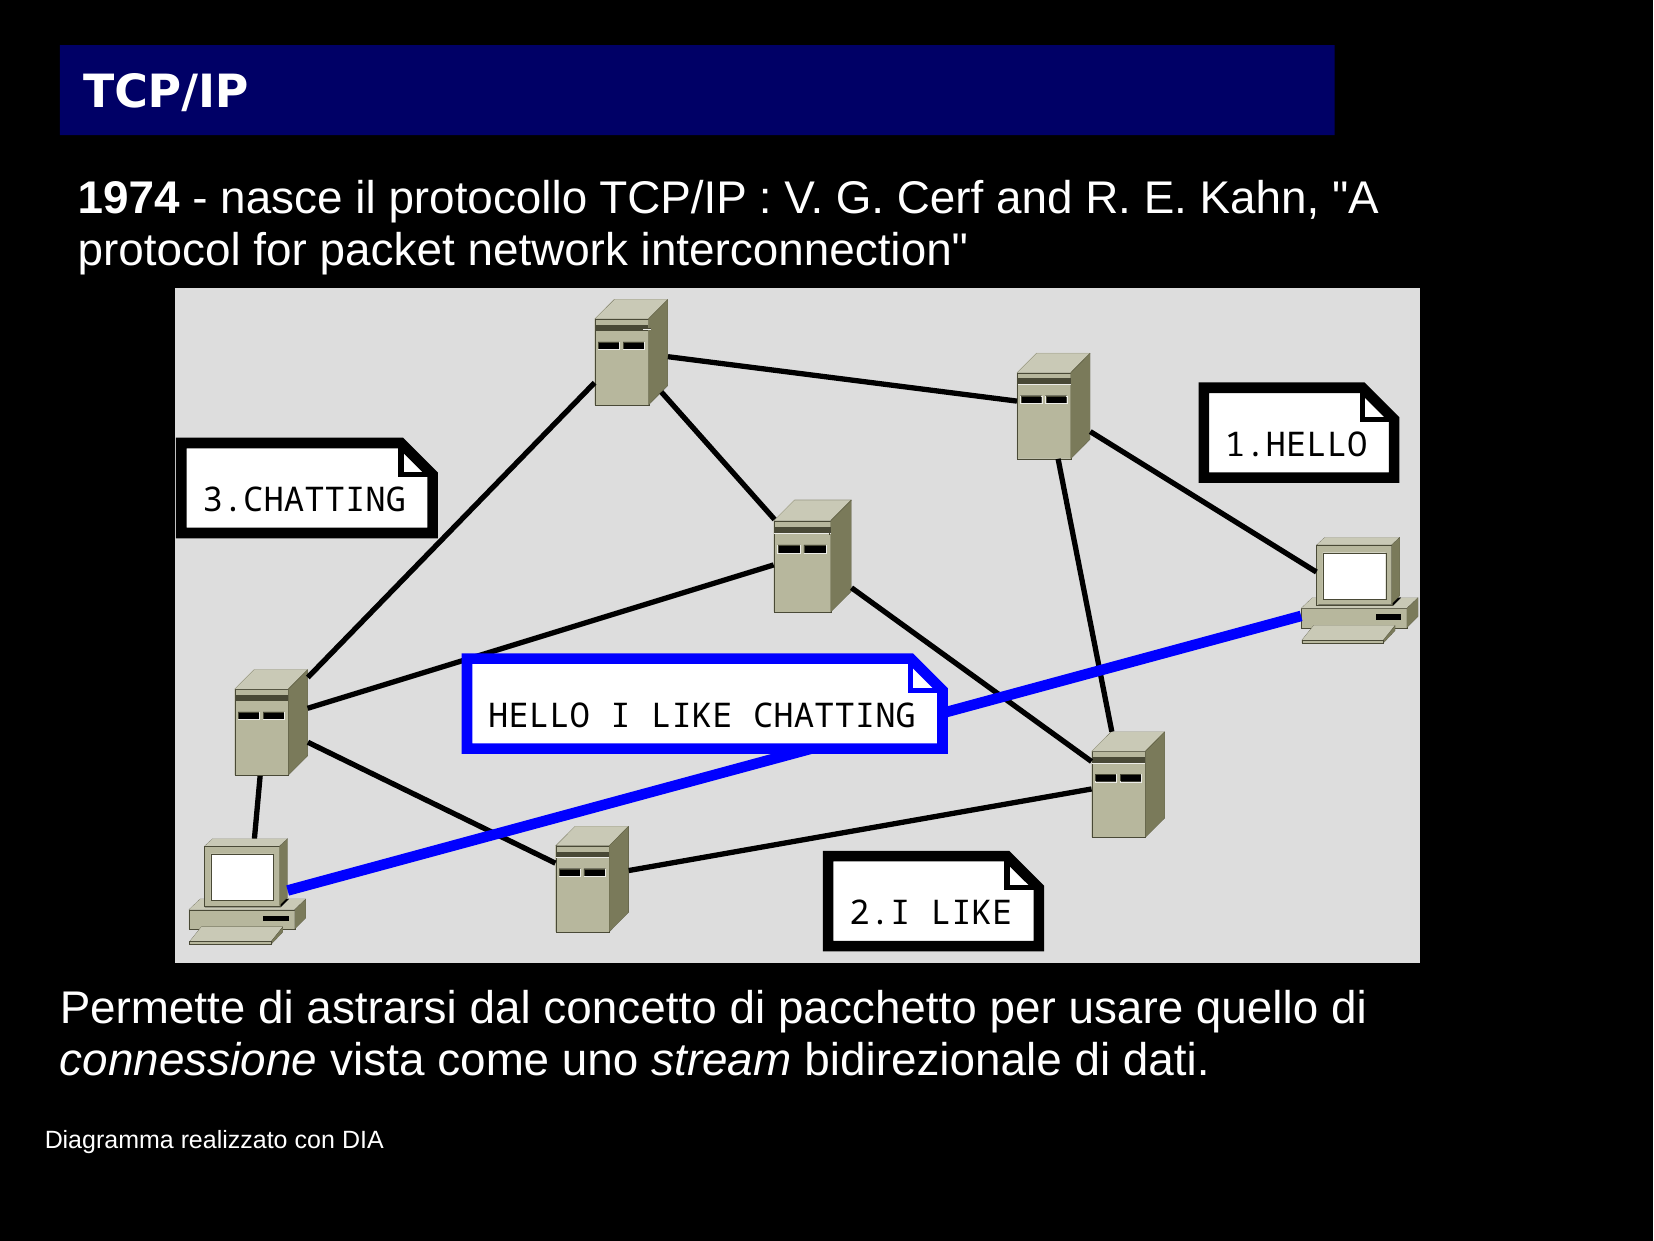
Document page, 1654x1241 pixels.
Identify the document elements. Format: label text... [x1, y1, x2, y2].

text_box Diagramma realizzato con DIA [30, 1118, 1606, 1186]
picture [175, 288, 1421, 964]
list TCP/IP [59, 45, 1335, 136]
text_box Permette di astrarsi dal concetto di pacchetto per usare quello di connessione vista come uno stream bidirezionale di dati. [45, 975, 1545, 1096]
text_box 1974 - nasce il protocollo TCP/IP : V. G. Cerf and R. E. Kahn, "A protocol for packet network interconnection" [62, 165, 1443, 283]
